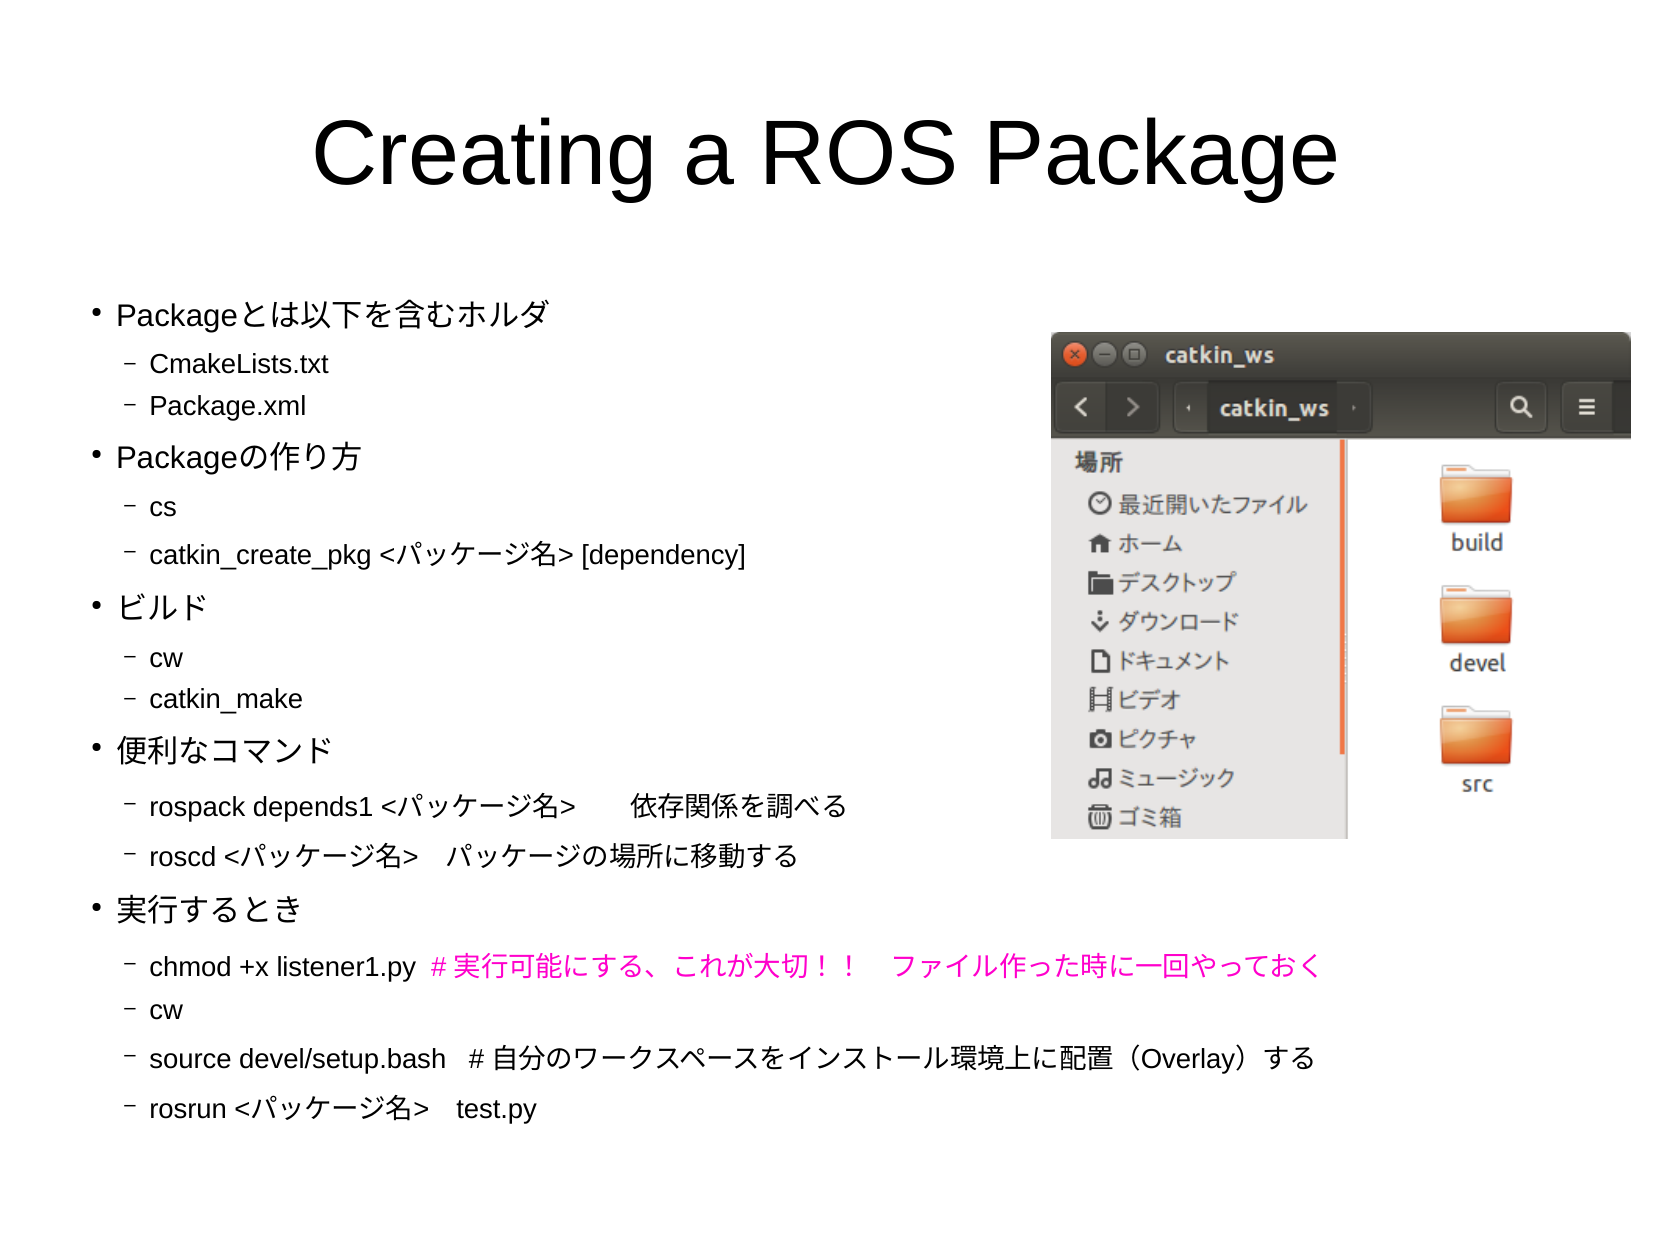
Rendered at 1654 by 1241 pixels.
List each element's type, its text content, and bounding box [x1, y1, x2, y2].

list Packageとは以下を含むホルダ CmakeLists.txt Package.xml Packageの作り方 cs catkin_create_pkg <パッケージ名> [dependency] ビルド cw catkin_make 便利なコマンド rospack depends1 <パッケージ名> 依存関係を調べる roscd <パッケージ名> パッケージの場所に移動する 実行するとき chmod +x listener1.py # 実行可能にする、これが大切！！ ファイル作った時に一回やっておく cw source devel/setup.bash # 自分のワークスペースをインストール環境上に配置（Overlay）する rosrun <パッケージ名> test.py [82, 290, 1571, 1146]
picture [1051, 332, 1631, 839]
title Creating a ROS Package [82, 49, 1571, 257]
